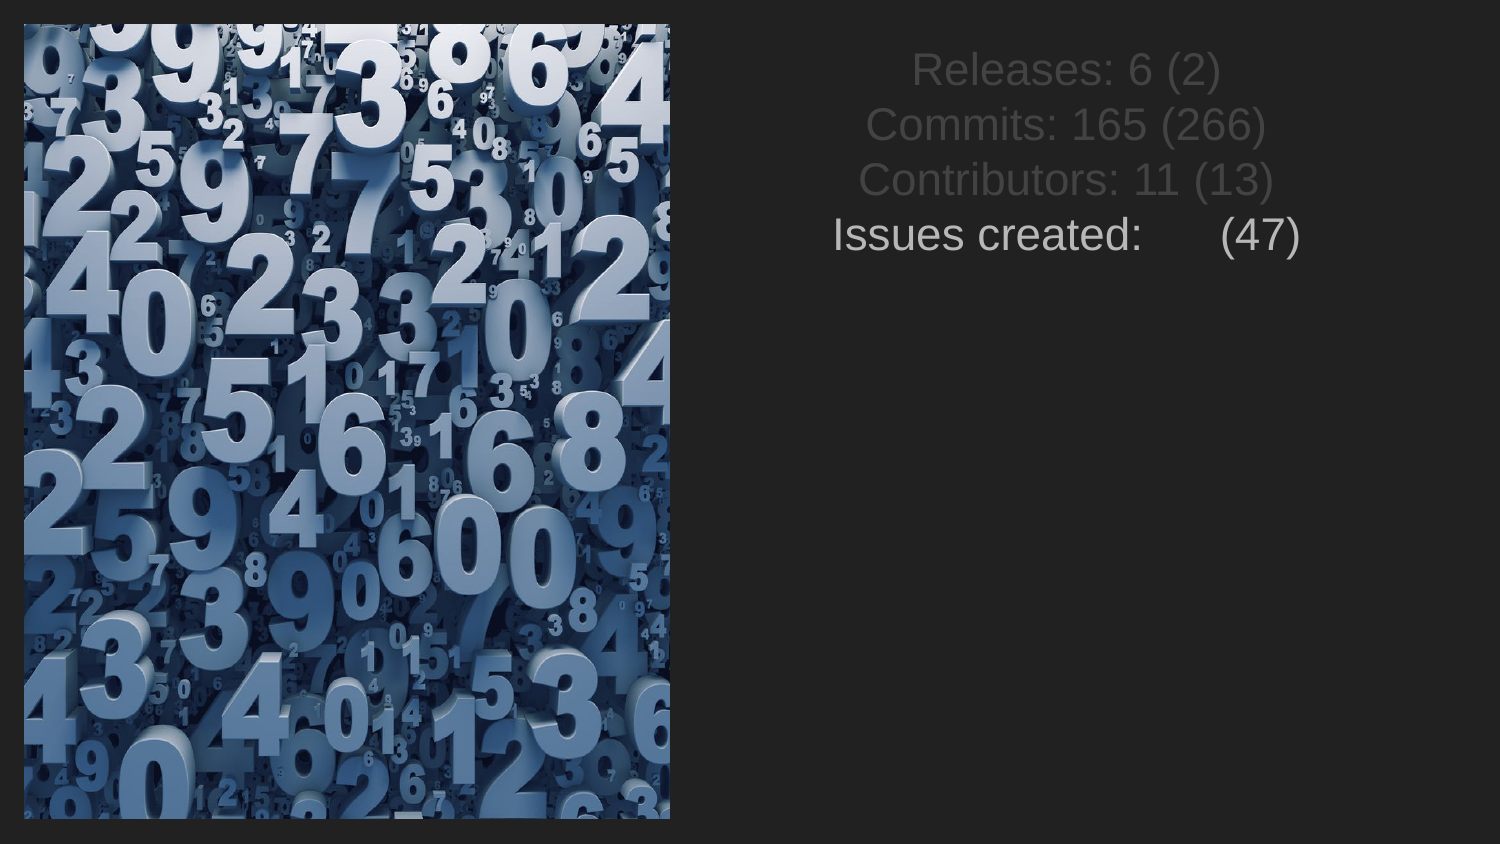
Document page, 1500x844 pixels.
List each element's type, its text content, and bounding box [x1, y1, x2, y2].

text_box Releases: 6 (2) Commits: 165 (266) Contributors: 11 (13) Issues created: 64 (47) [670, 24, 1464, 819]
picture [24, 24, 670, 819]
